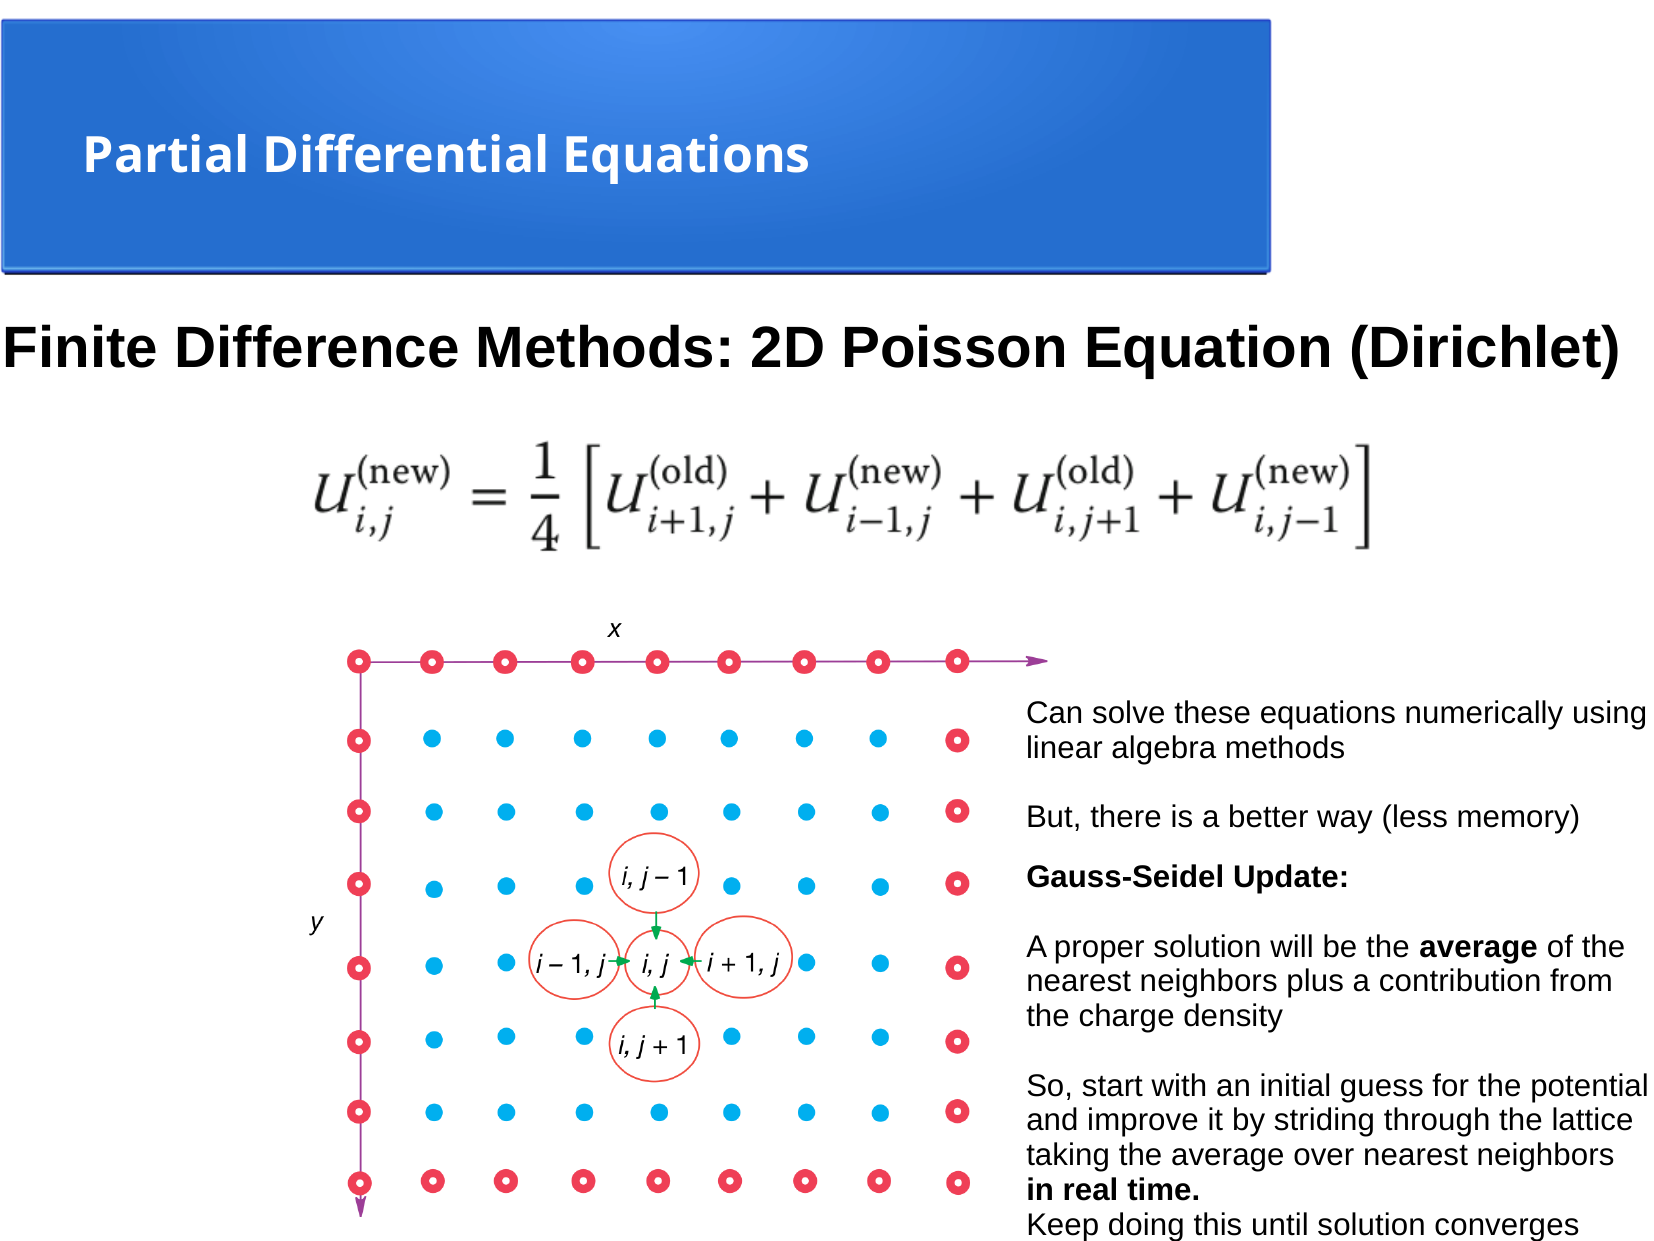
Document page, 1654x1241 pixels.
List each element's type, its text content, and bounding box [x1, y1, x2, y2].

text_box Gauss-Seidel Update: A proper solution will be the average of the nearest neighbors plus a contribution from the charge density So, start with an initial guess for the potential and improve it by striding through the lattice taking the average over nearest neighbors in real time. Keep doing this until solution converges [1011, 852, 1654, 1241]
text_box Partial Differential Equations [82, 49, 1570, 256]
picture [286, 616, 1064, 1234]
text_box Can solve these equations numerically using linear algebra methods But, there is a better way (less memory) [1011, 688, 1654, 842]
picture [306, 425, 1382, 570]
text_box Finite Difference Methods: 2D Poisson Equation (Dirichlet) [0, 301, 1187, 736]
picture [0, 17, 1275, 281]
